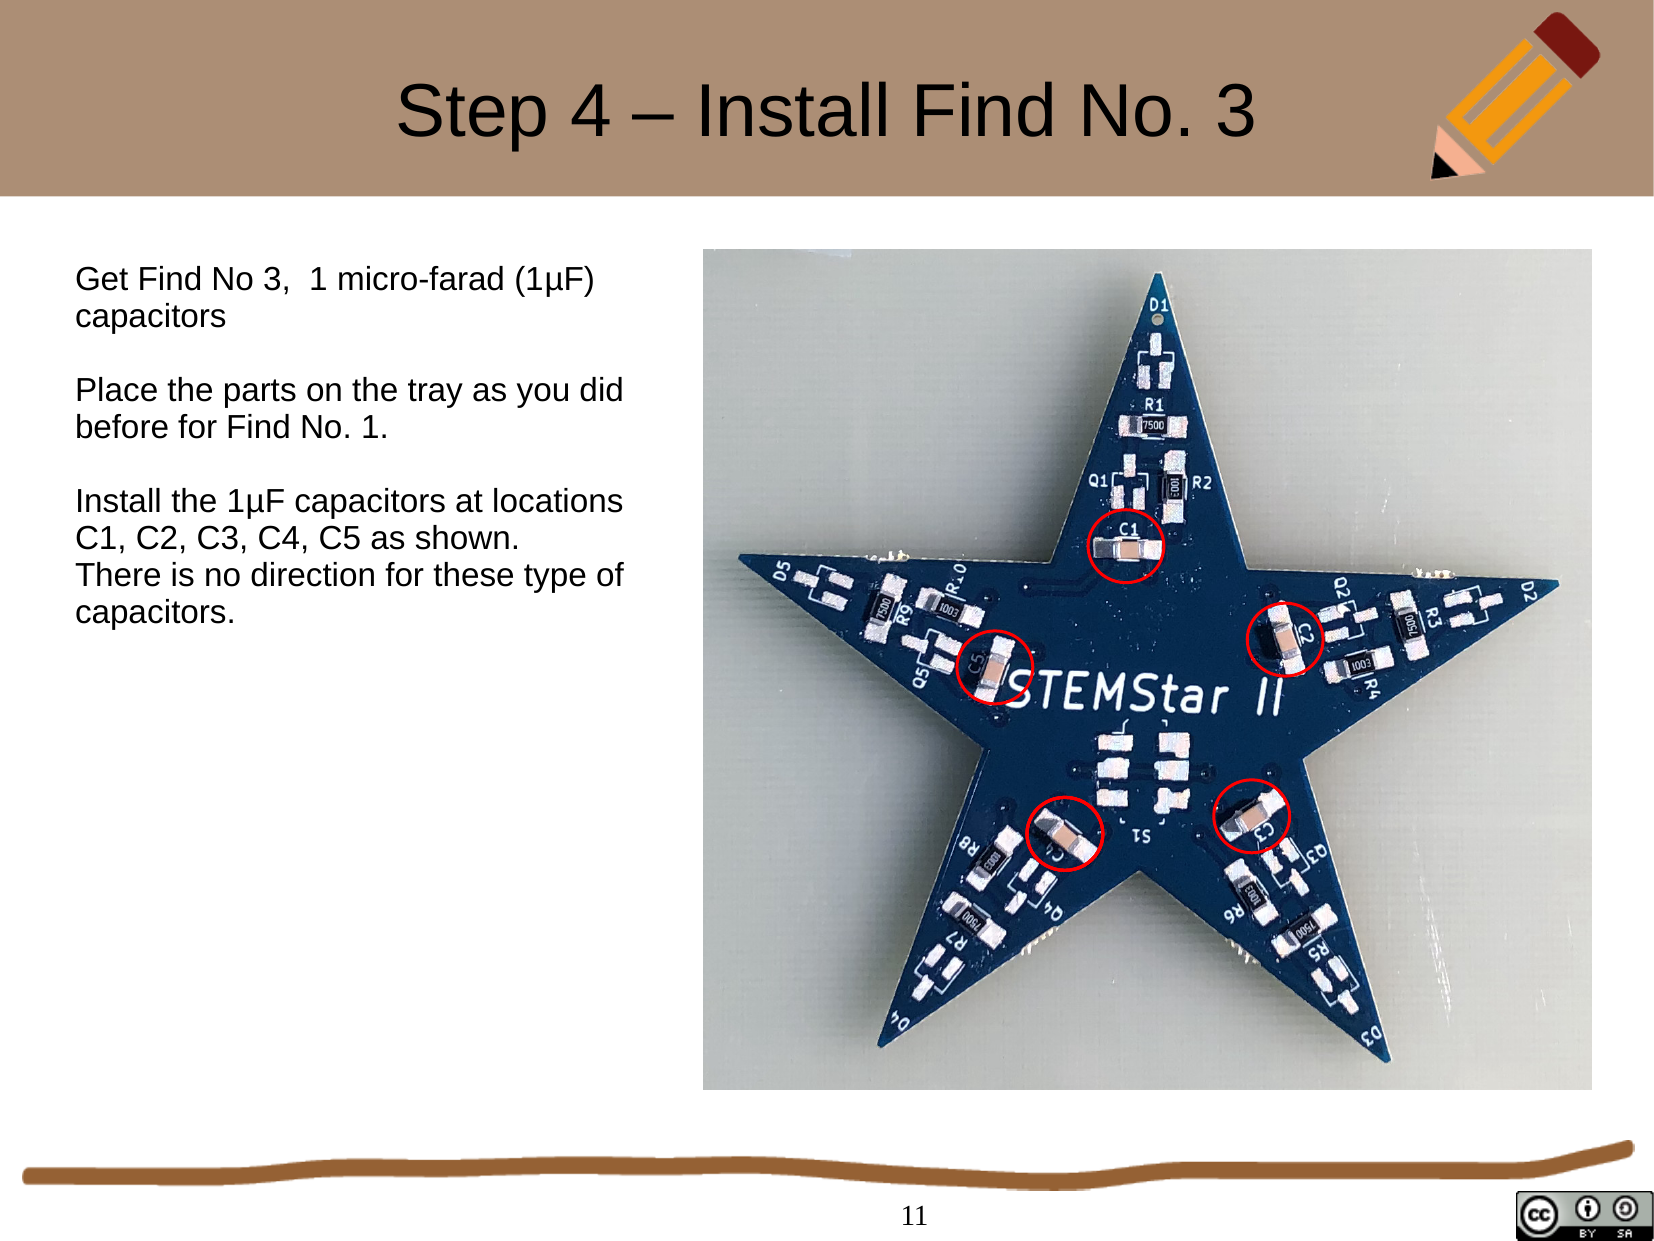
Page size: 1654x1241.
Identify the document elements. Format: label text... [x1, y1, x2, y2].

picture [22, 1140, 1654, 1241]
text_box Get Find No 3, 1 micro-farad (1µF) capacitors Place the parts on the tray as you did before for Find No. 1. Install the 1µF capacitors at locations C1, C2, C3, C4, C5 as shown. There is no direction for these type of capacitors. [24, 252, 672, 641]
picture [1430, 12, 1601, 181]
title Step 4 – Install Find No. 3 [82, 49, 1571, 172]
picture [703, 249, 1592, 1090]
